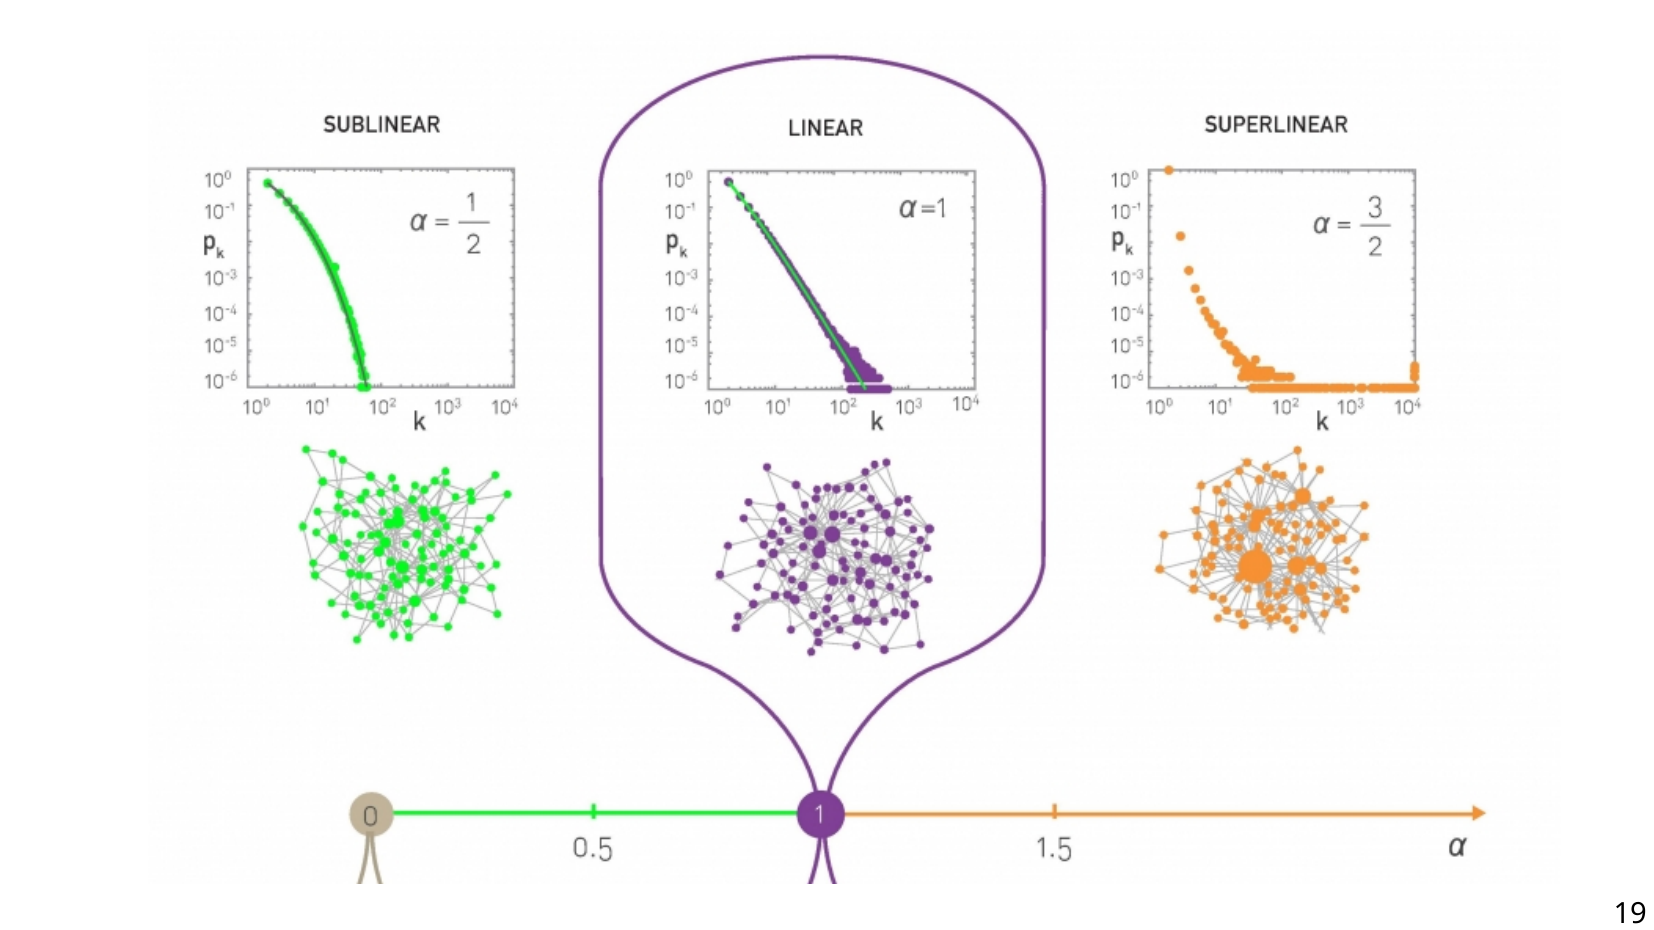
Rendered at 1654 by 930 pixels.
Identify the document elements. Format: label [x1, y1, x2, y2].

picture [148, 29, 1561, 884]
